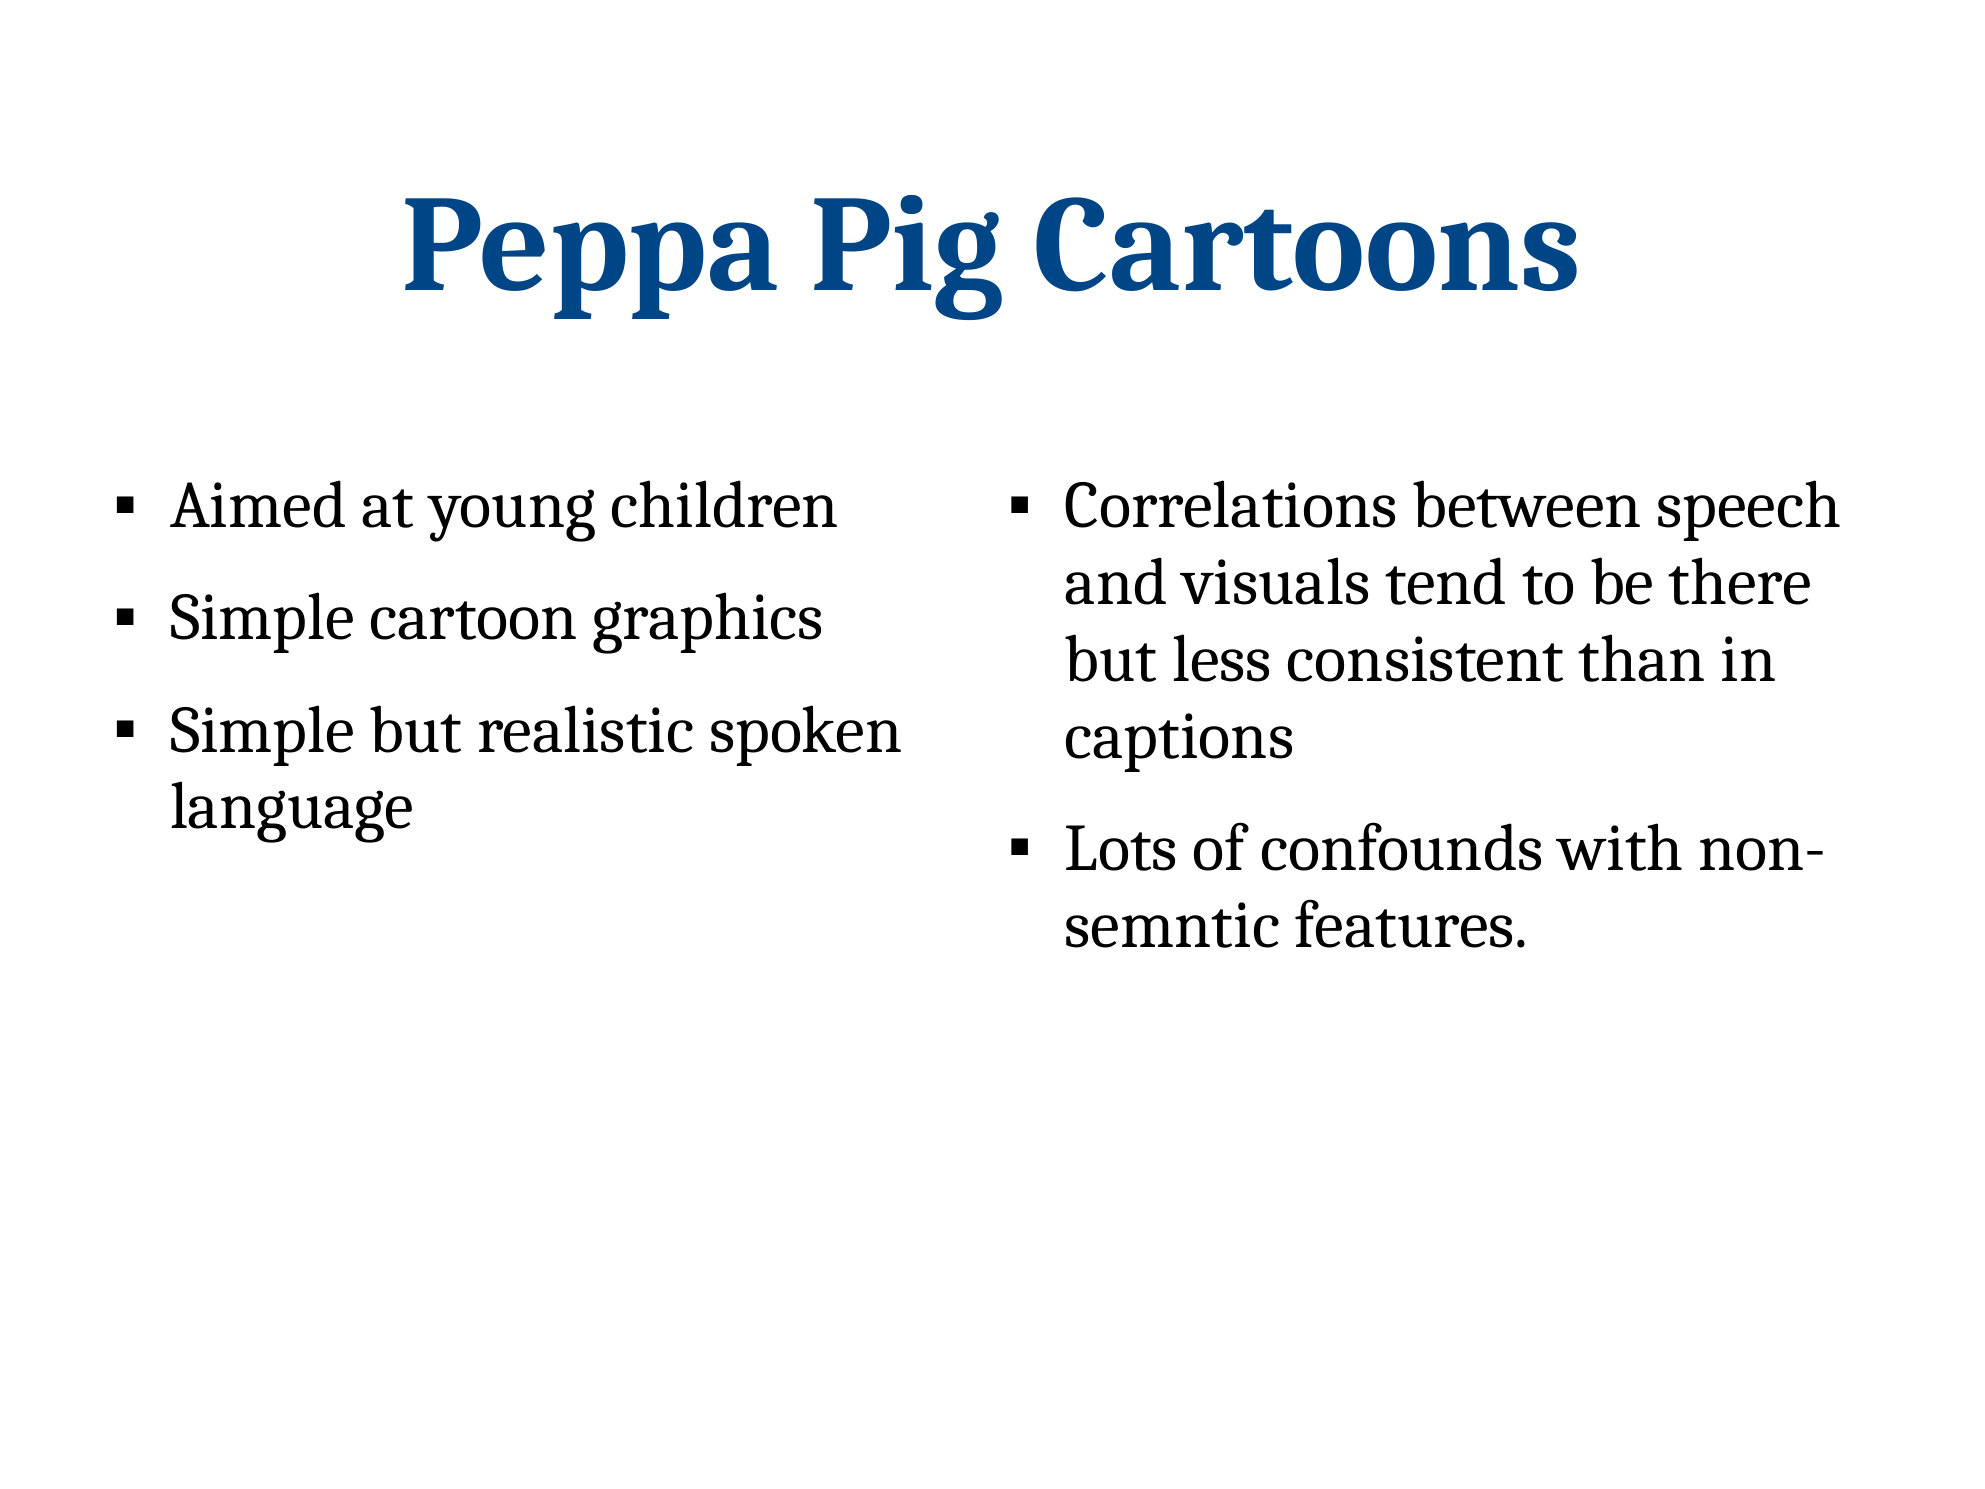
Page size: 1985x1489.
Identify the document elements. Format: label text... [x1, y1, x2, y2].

title Peppa Pig Cartoons [99, 59, 1885, 432]
list Aimed at young children Simple cartoon graphics Simple but realistic spoken language [99, 467, 952, 1331]
list Correlations between speech and visuals tend to be there but less consistent than in captions Lots of confounds with non-semntic features. [993, 467, 1846, 1331]
